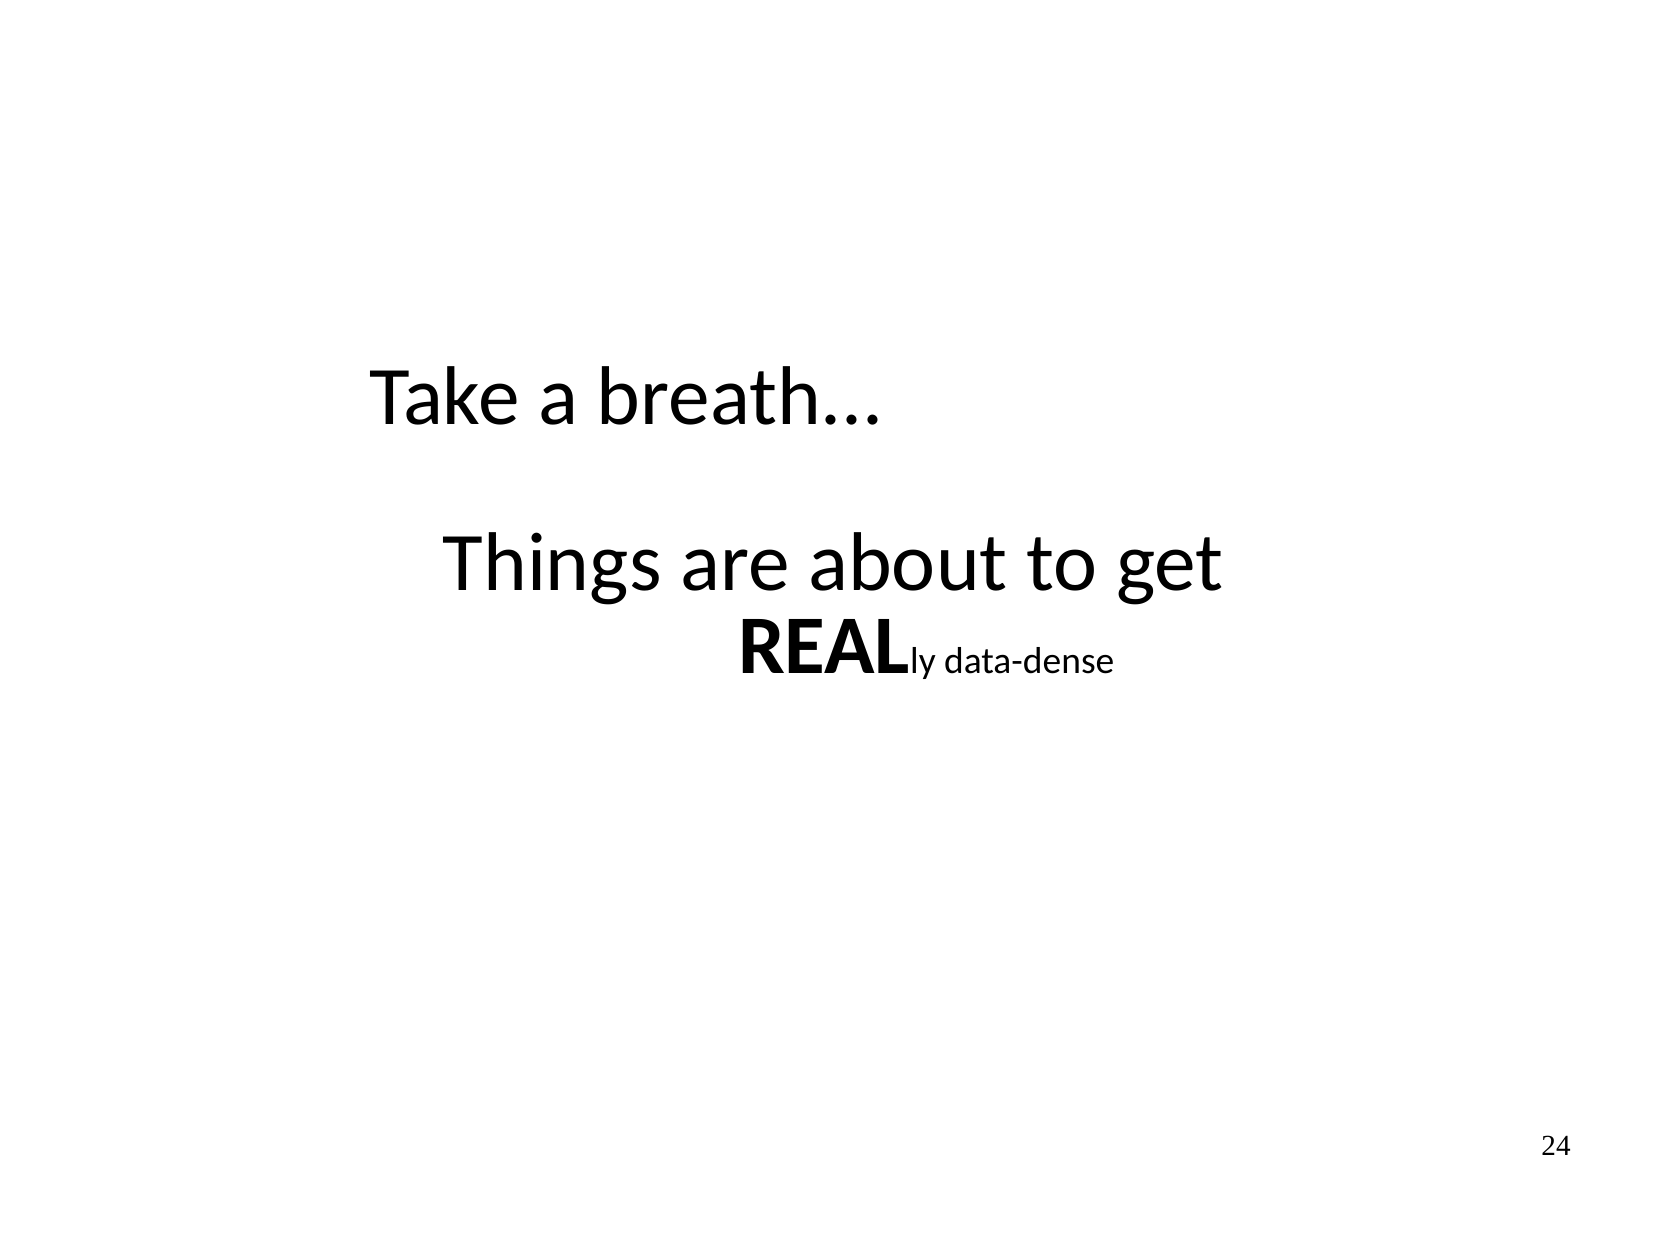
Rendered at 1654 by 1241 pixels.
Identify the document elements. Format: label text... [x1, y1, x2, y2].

text_box Take a breath... Things are about to get REALly data-dense [354, 354, 1447, 776]
